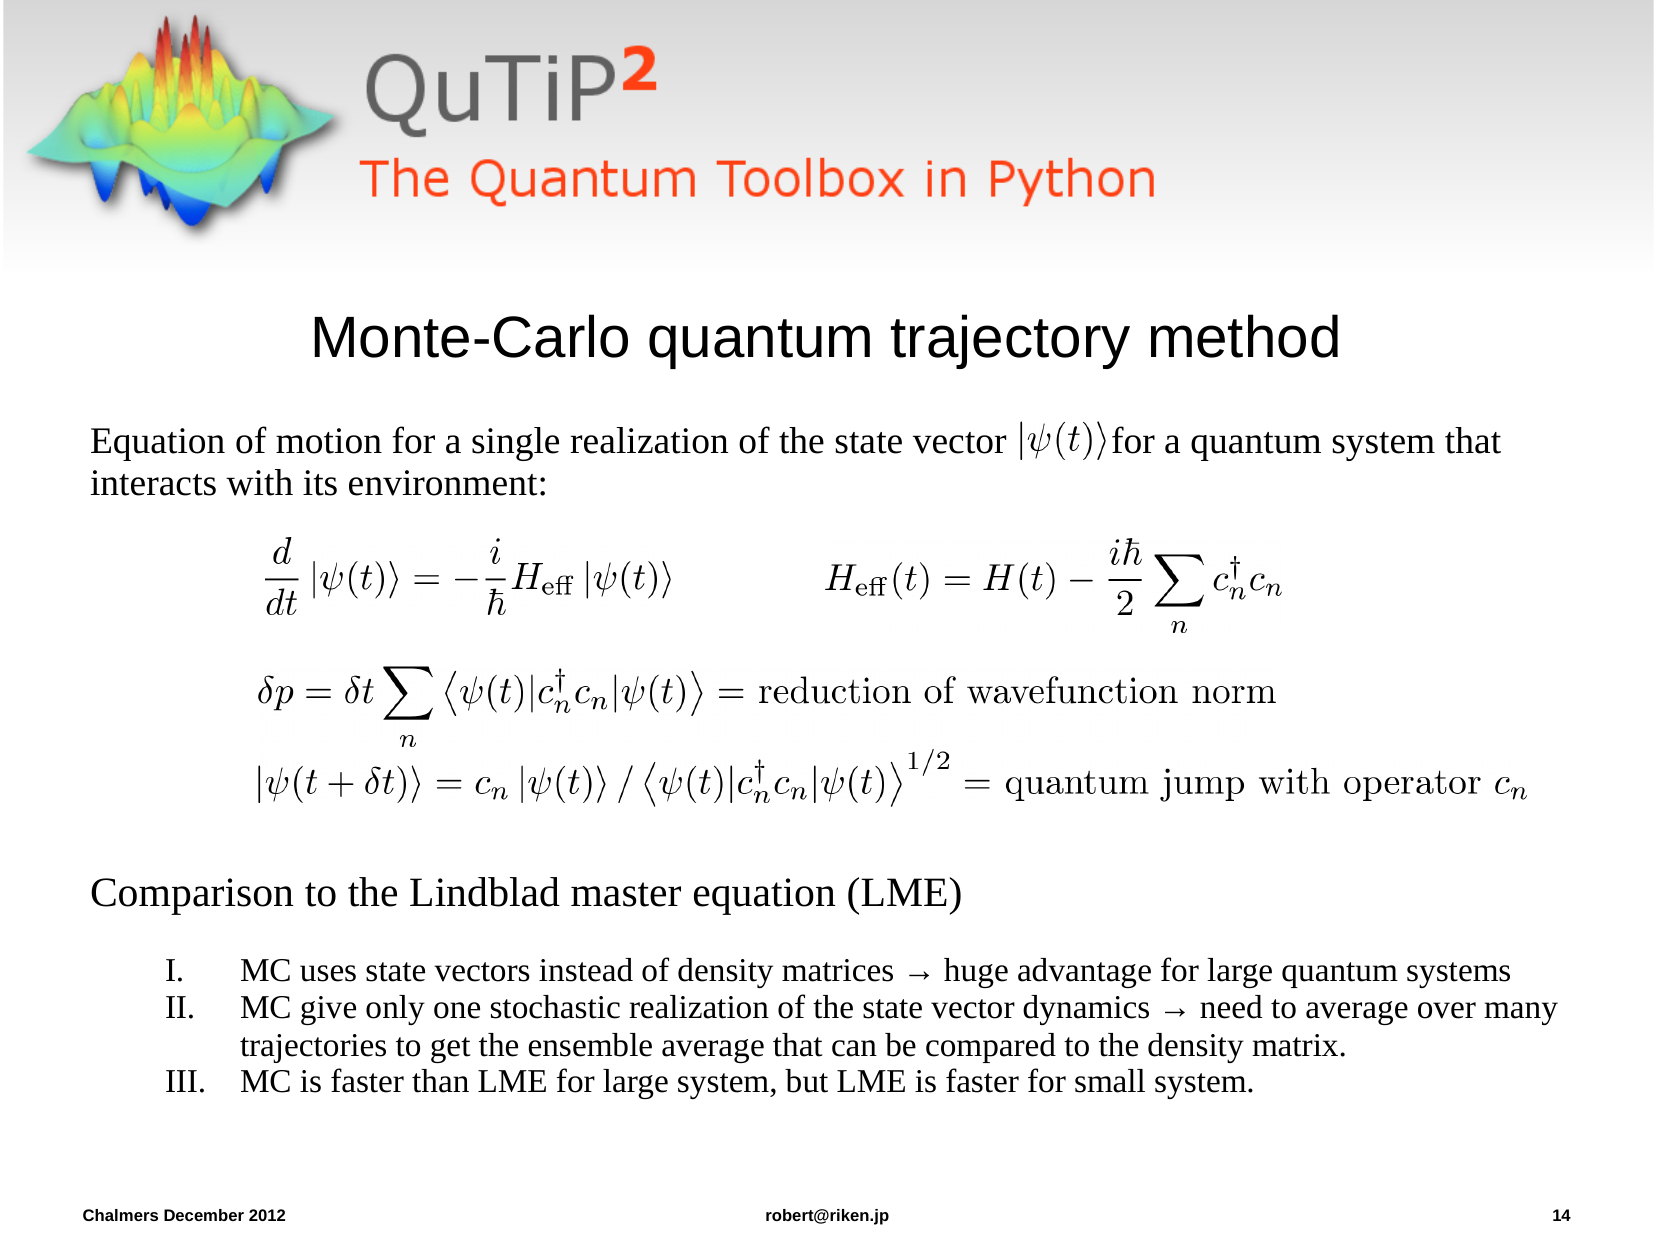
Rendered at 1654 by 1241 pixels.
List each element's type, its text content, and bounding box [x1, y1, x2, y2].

picture [825, 538, 1282, 633]
picture [1020, 421, 1106, 460]
list Equation of motion for a single realization of the state vector for a quantum system that interacts with its environment: Comparison to the Lindblad master equation (LME) I. MC uses state vectors instead of density matrices → huge advantage for large quantum systems II. MC give only one stochastic realization of the state vector dynamics → need to average over many trajectories to get the ensemble average that can be compared to the density matrix. III. MC is faster than LME for large system, but LME is faster for small system. [90, 420, 1571, 1140]
title Monte-Carlo quantum trajectory method [82, 273, 1571, 401]
picture [258, 749, 1527, 807]
picture [265, 537, 671, 615]
picture [258, 666, 1276, 747]
picture [3, 0, 1654, 273]
